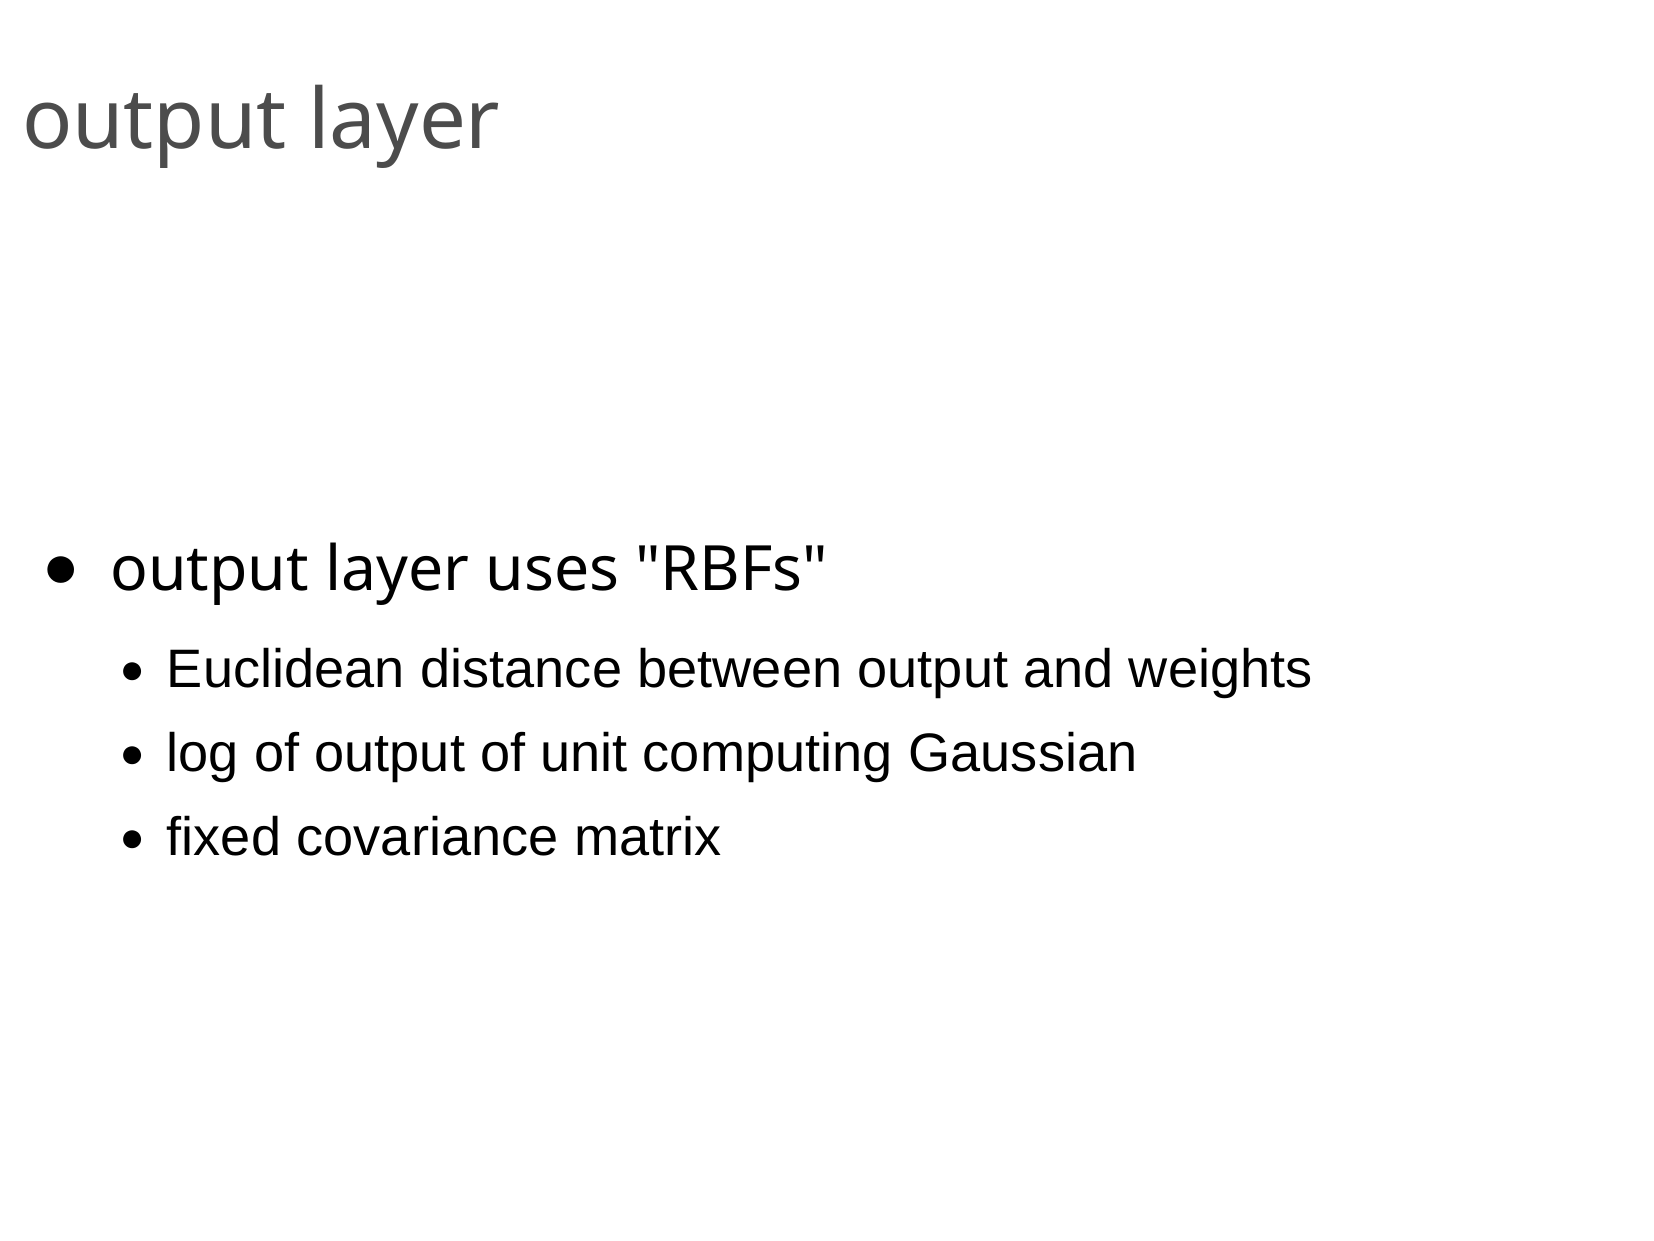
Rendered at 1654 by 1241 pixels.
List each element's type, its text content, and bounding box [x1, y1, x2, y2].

title output layer [22, 19, 1654, 213]
list output layer uses "RBFs" Euclidean distance between output and weights log of output of unit computing Gaussian fixed covariance matrix [25, 226, 1654, 1166]
